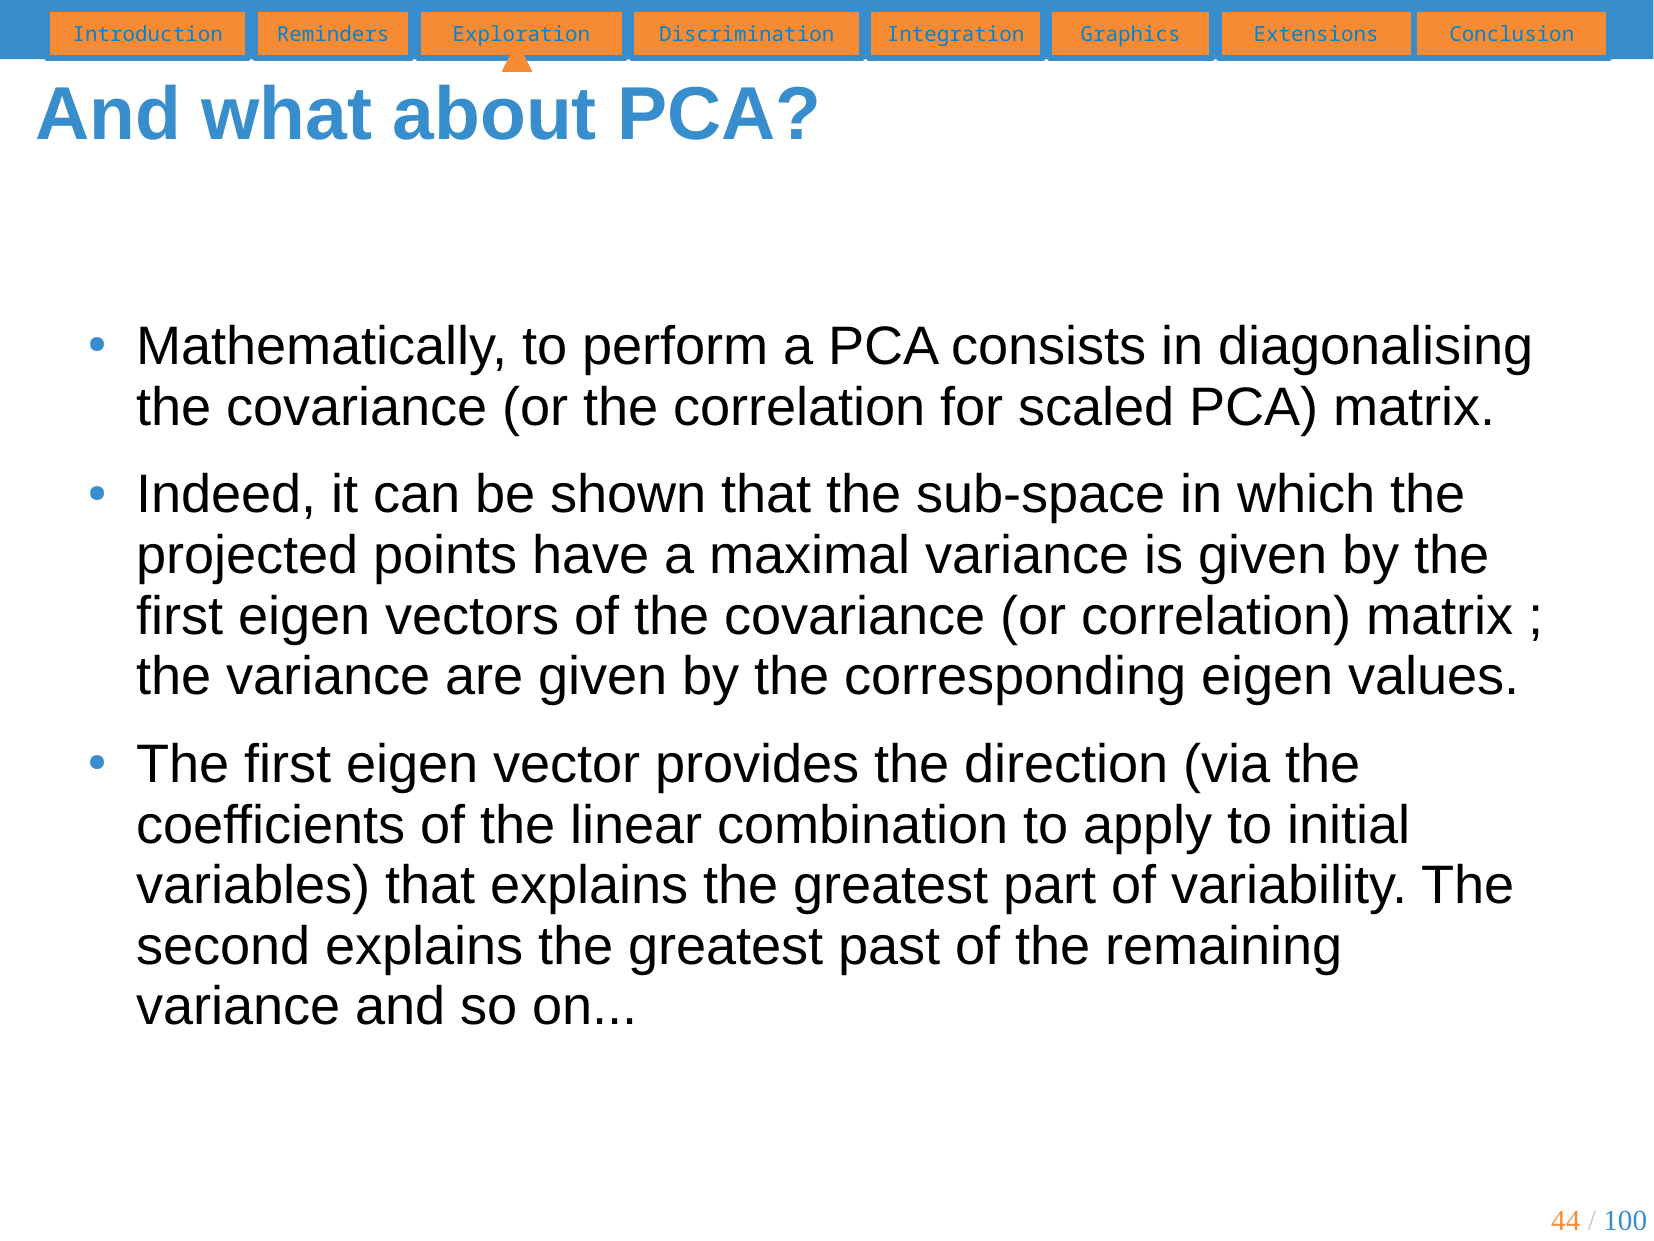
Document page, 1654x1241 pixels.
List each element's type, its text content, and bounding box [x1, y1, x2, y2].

title And what about PCA? [35, 61, 1571, 166]
list Mathematically, to perform a PCA consists in diagonalising the covariance (or the correlation for scaled PCA) matrix. Indeed, it can be shown that the sub-space in which the projected points have a maximal variance is given by the first eigen vectors of the covariance (or correlation) matrix ; the variance are given by the corresponding eigen values. The first eigen vector provides the direction (via the coefficients of the linear combination to apply to initial variables) that explains the greatest part of variability. The second explains the greatest past of the remaining variance and so on... [71, 315, 1560, 1099]
text_box [502, 41, 532, 72]
